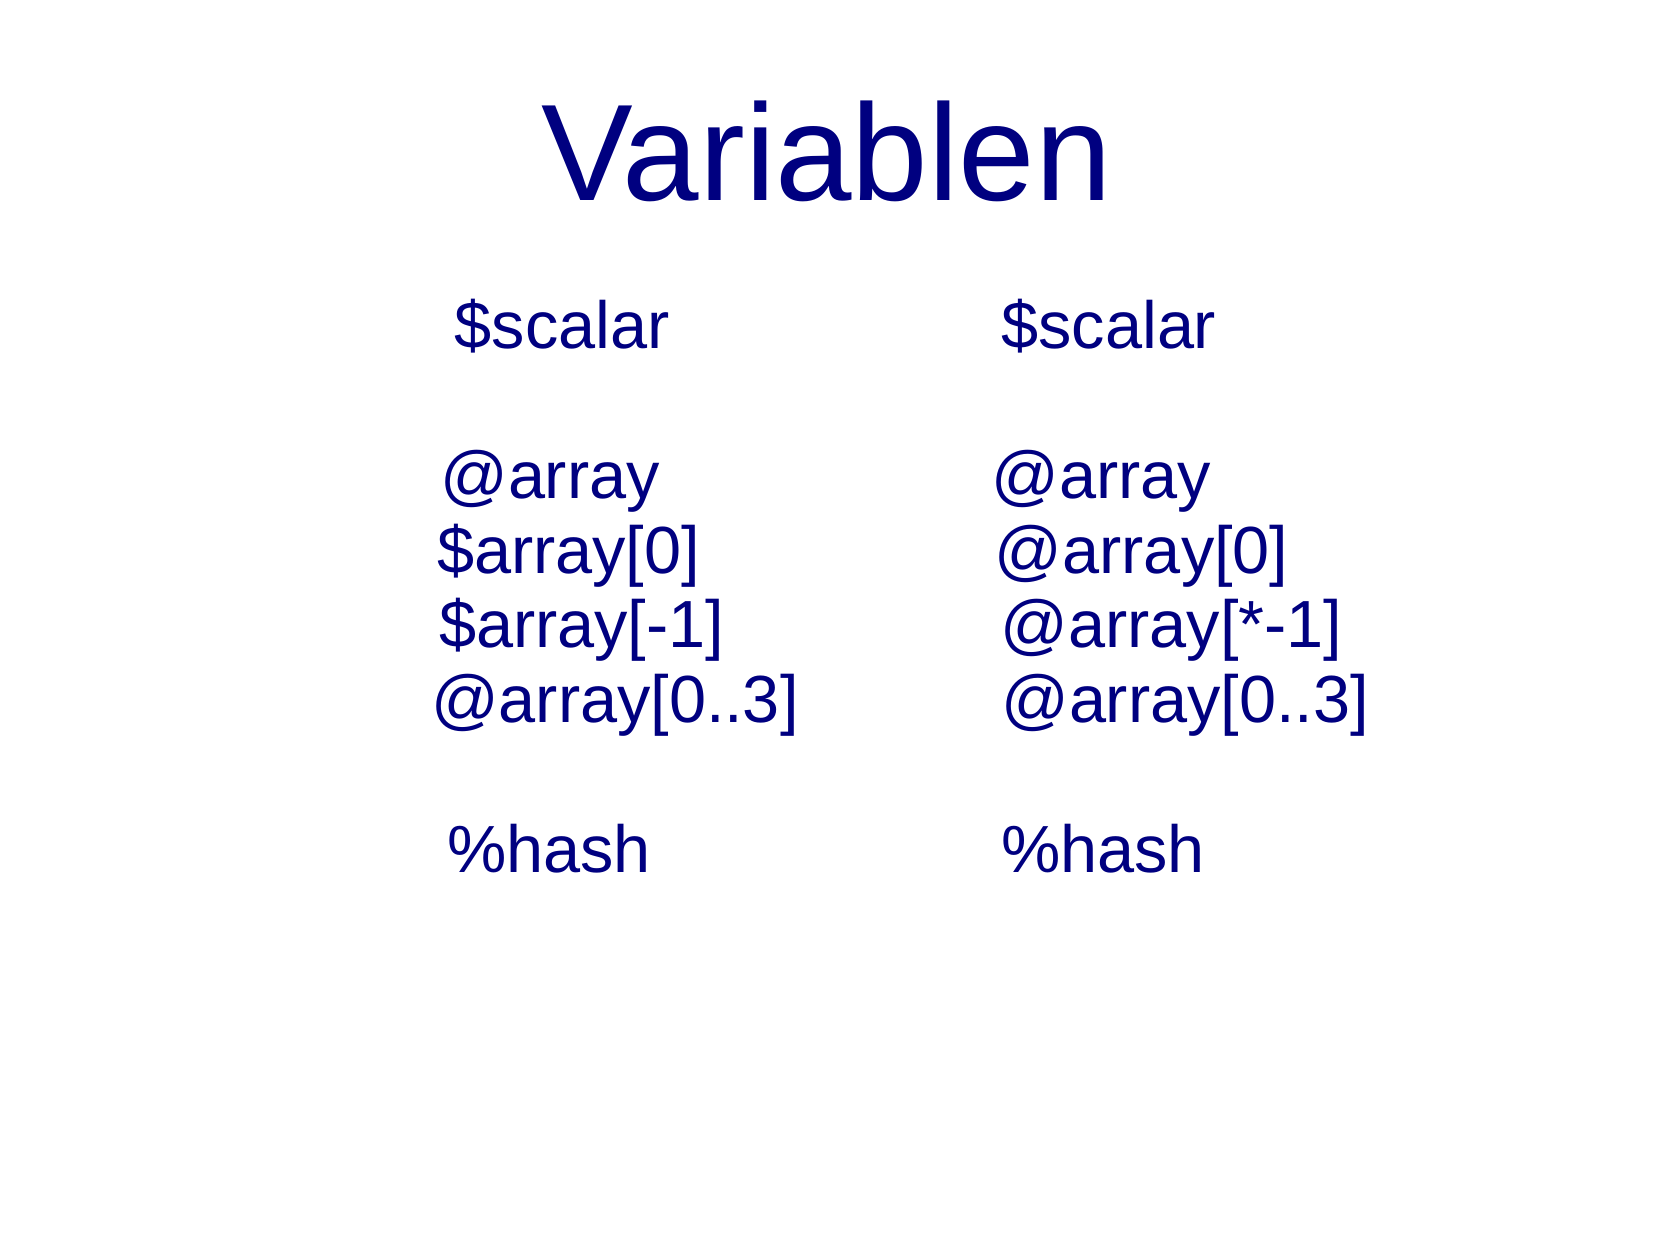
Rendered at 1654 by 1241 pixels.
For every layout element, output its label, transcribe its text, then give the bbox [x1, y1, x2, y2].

title Variablen [82, 49, 1571, 257]
subtitle $scalar $scalar @array @array $array[0] @array[0] $array[-1] @array[*-1] @array[0..3] @array[0..3] %hash %hash $hash{'key'} %hash{'key'} $hash{'key'} %hash<key> @hash{'k1','k2'} %hash<k1 k2> [82, 288, 1571, 1111]
